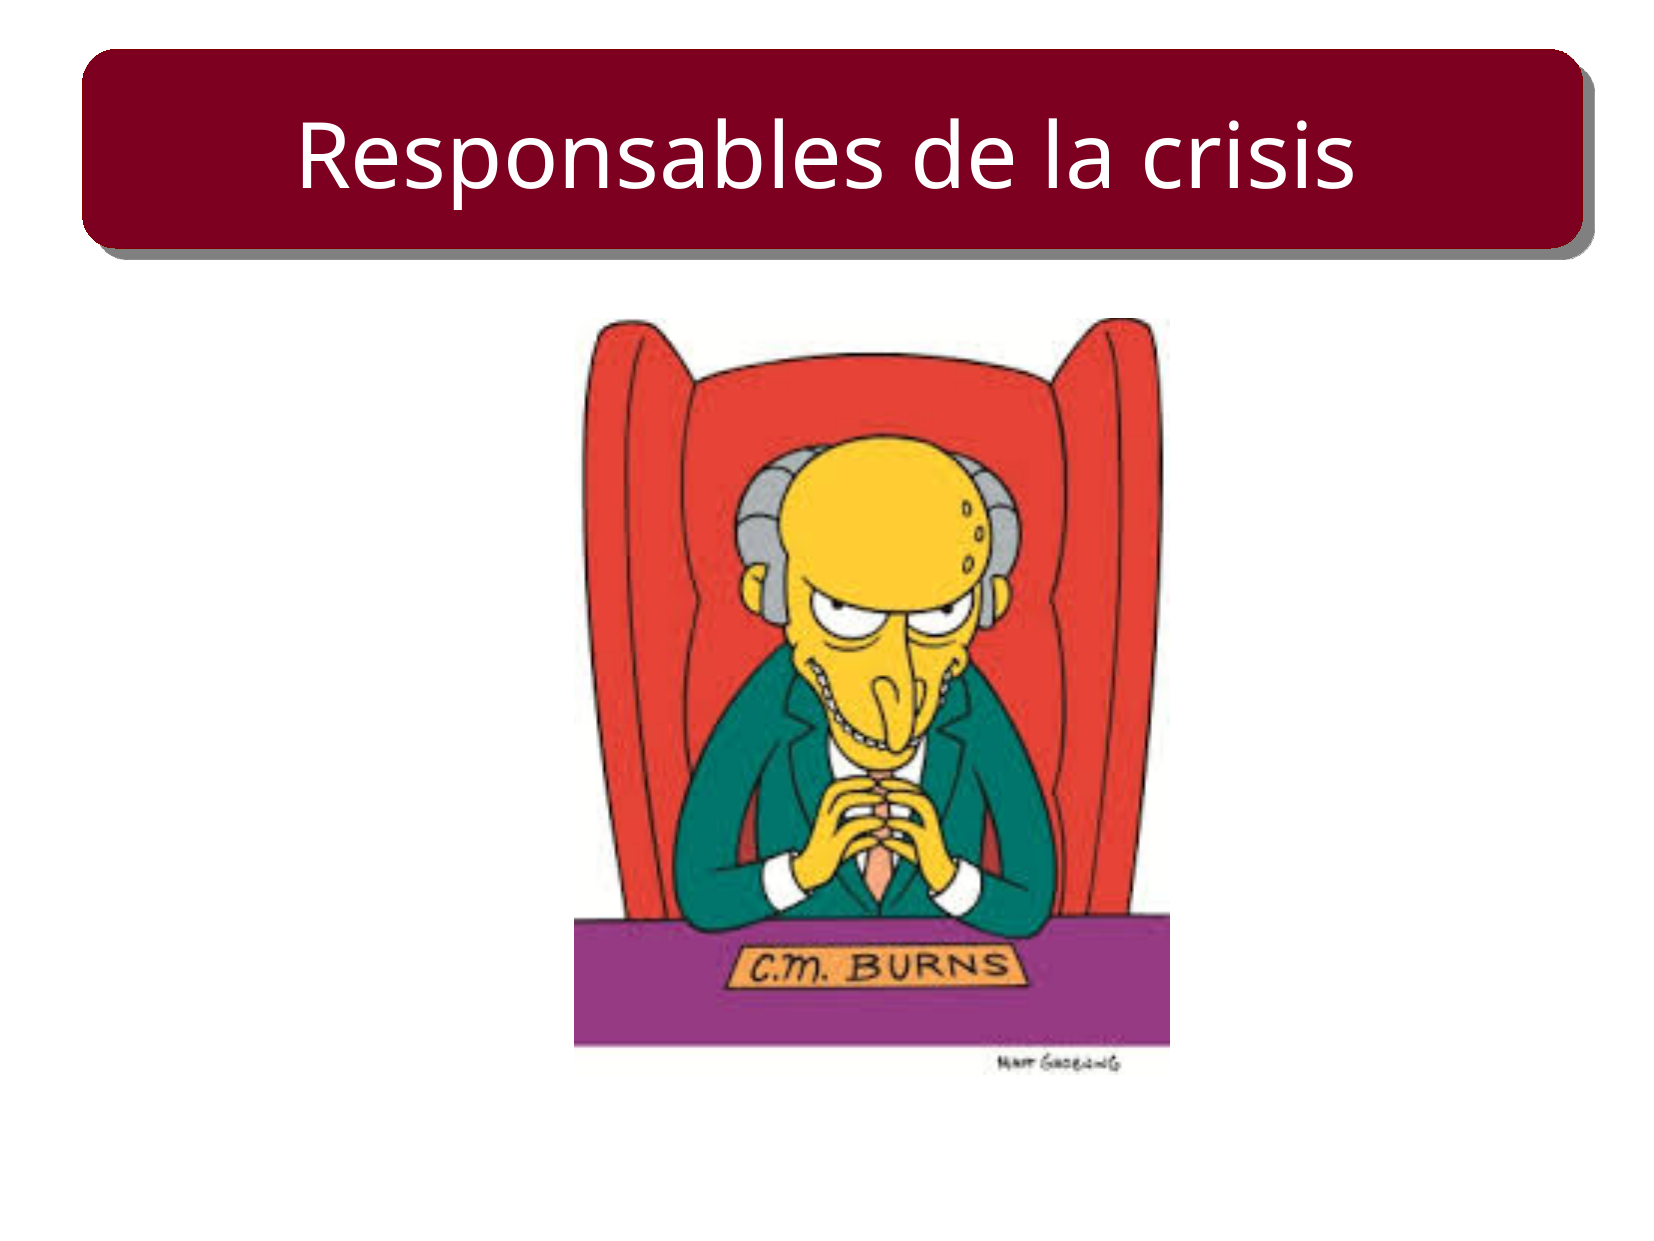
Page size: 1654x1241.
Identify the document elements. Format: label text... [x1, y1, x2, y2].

picture [574, 318, 1170, 1075]
title Responsables de la crisis [82, 49, 1571, 257]
